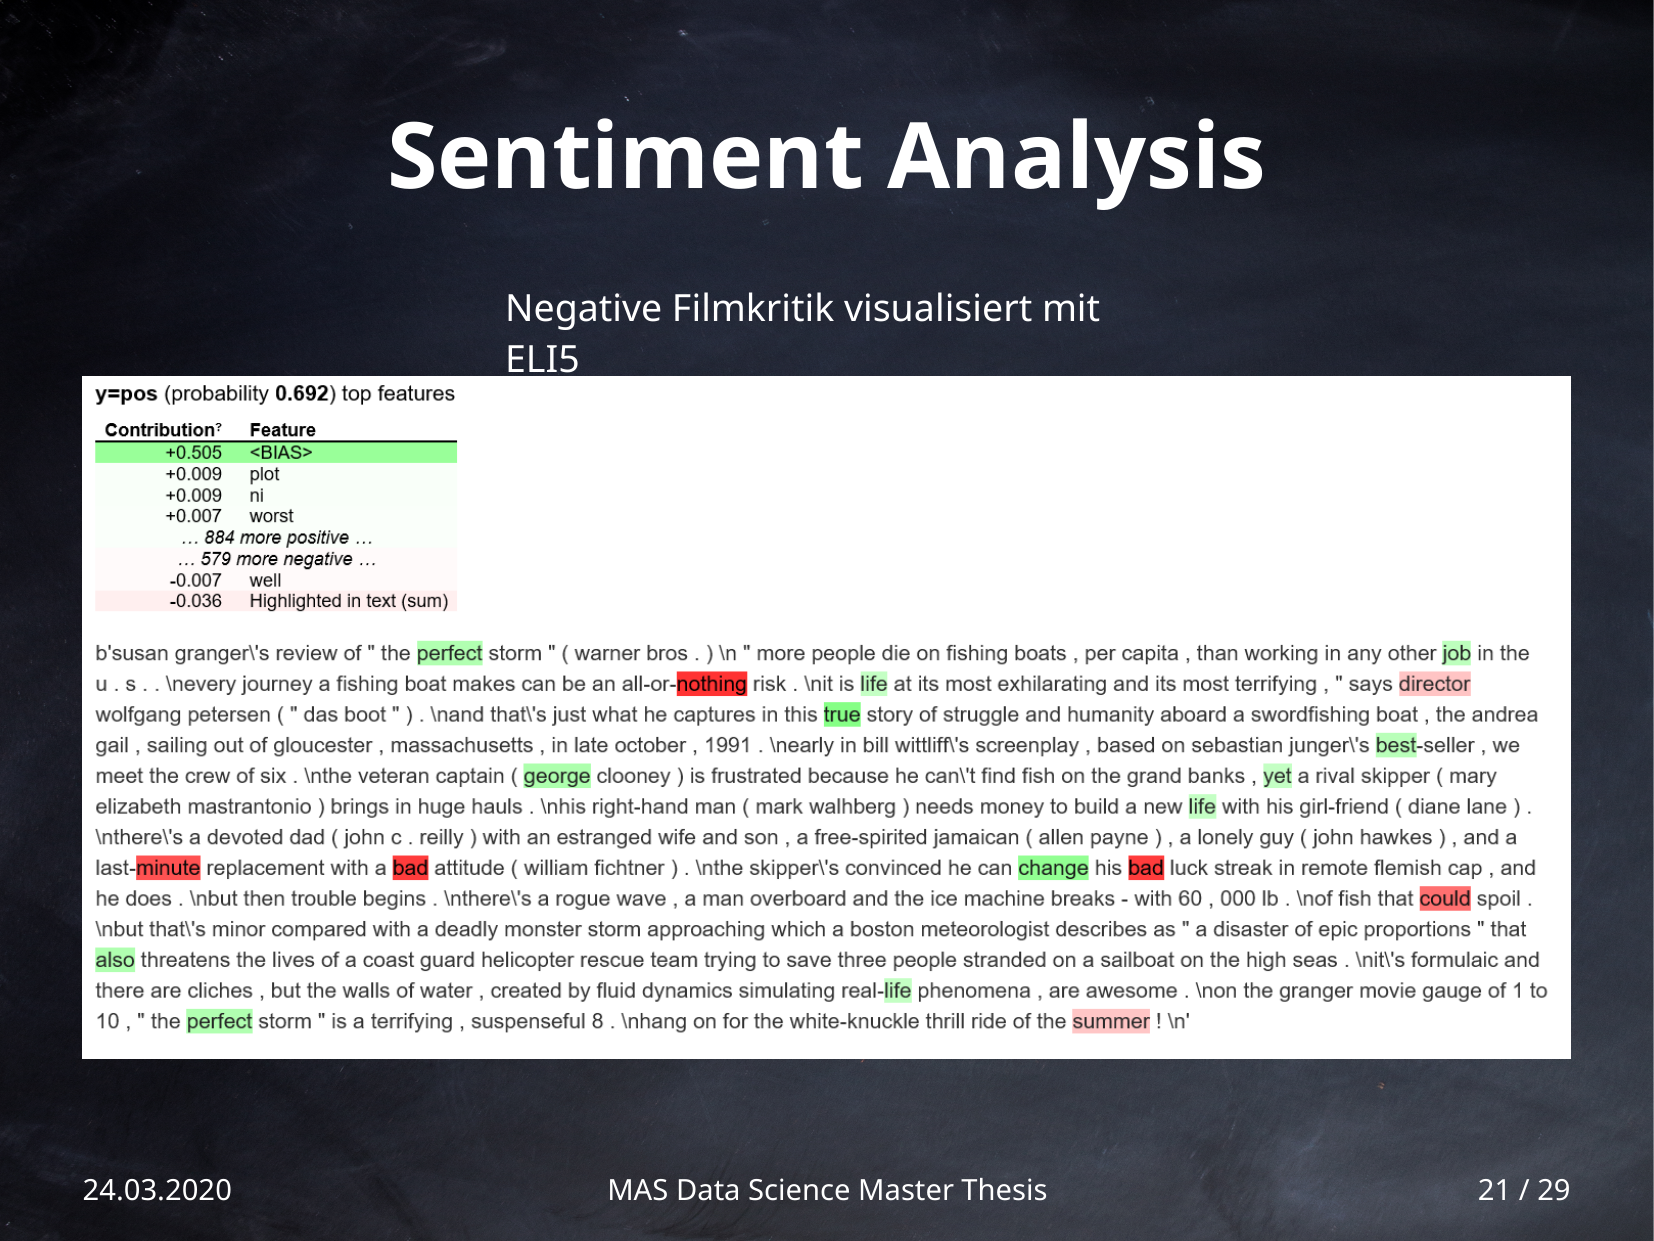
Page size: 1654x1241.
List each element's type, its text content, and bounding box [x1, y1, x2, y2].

text_box Negative Filmkritik visualisiert mit ELI5 [490, 273, 1134, 345]
picture [0, 0, 1654, 1241]
title Sentiment Analysis [82, 49, 1571, 257]
